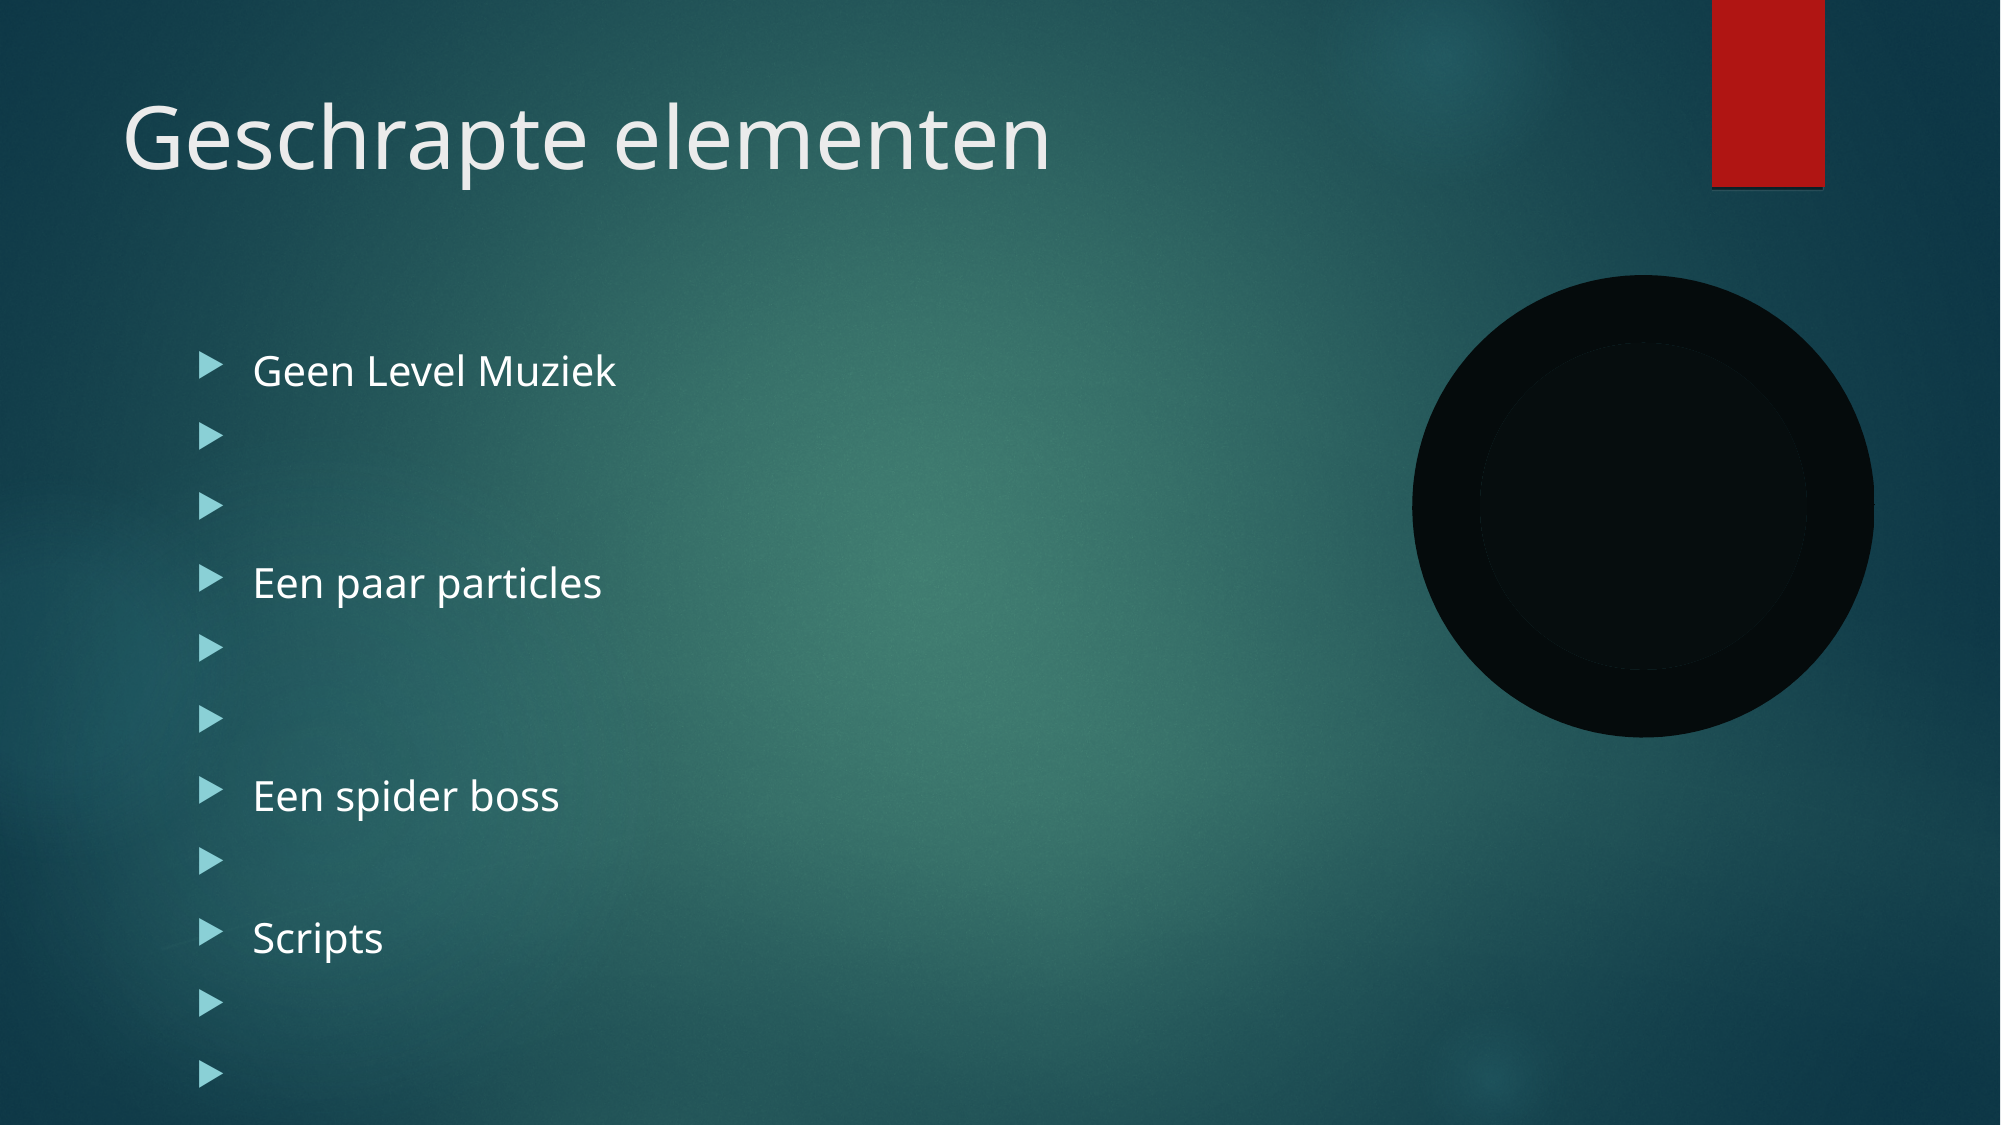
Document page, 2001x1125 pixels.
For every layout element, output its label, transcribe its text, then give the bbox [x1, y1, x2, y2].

list Geen Level Muziek Een paar particles Een spider boss Scripts [181, 336, 1649, 1026]
title Geschrapte elementen [106, 74, 1649, 305]
